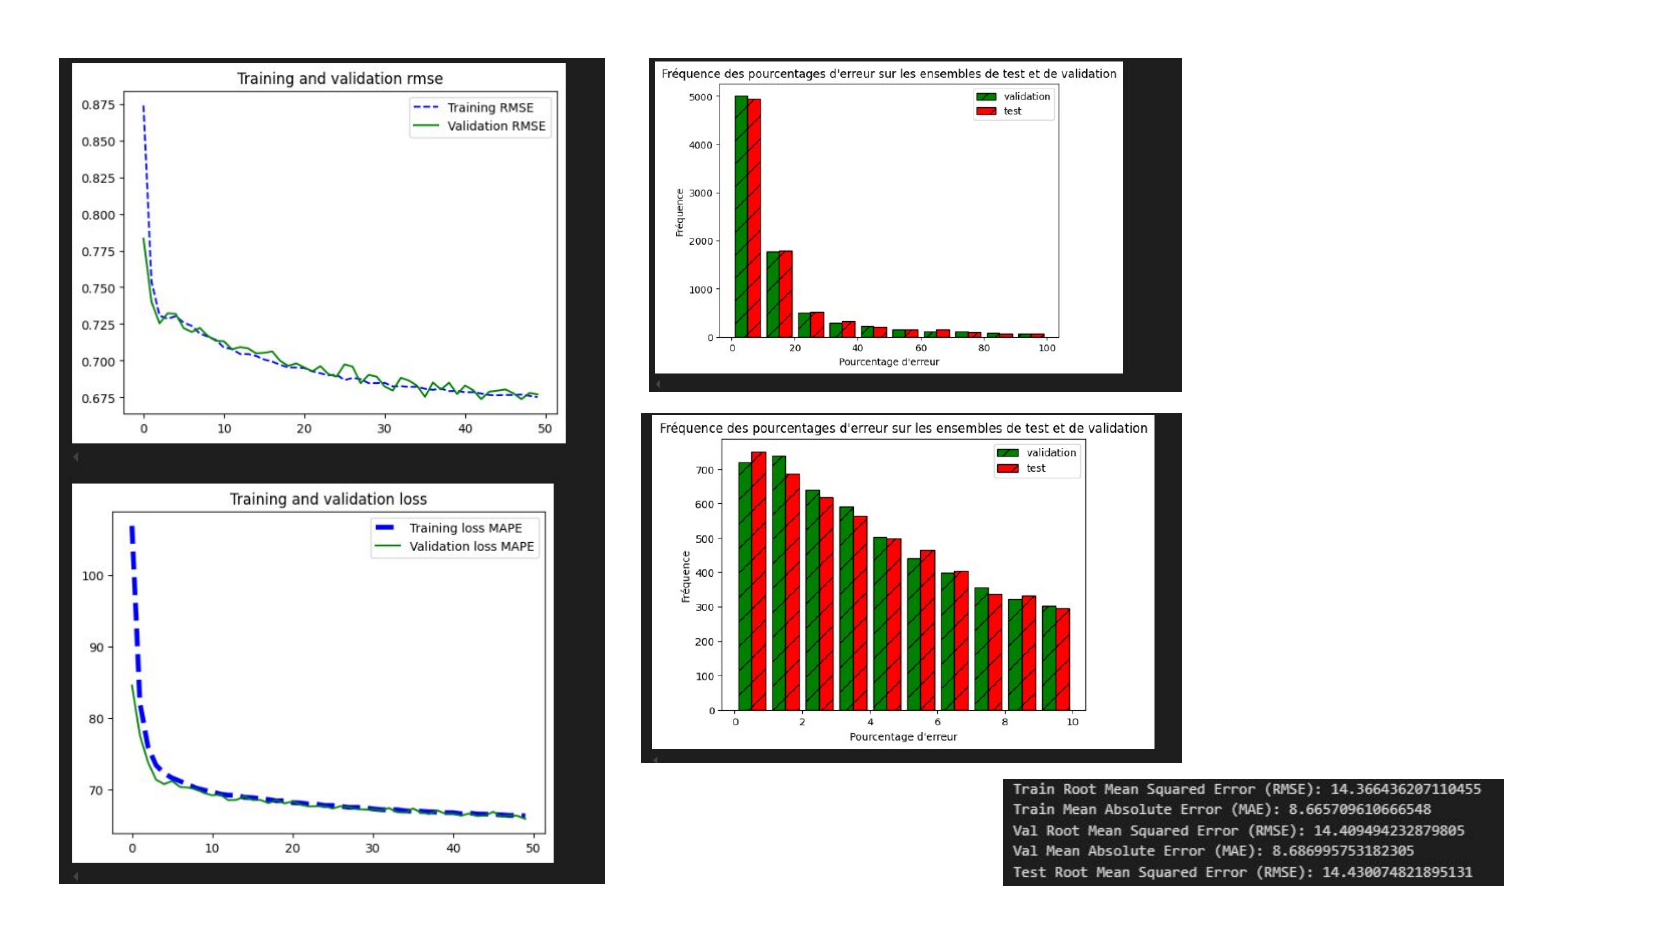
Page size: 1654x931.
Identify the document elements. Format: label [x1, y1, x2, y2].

picture [1003, 779, 1504, 886]
picture [649, 58, 1182, 392]
picture [641, 413, 1182, 763]
picture [59, 58, 605, 884]
